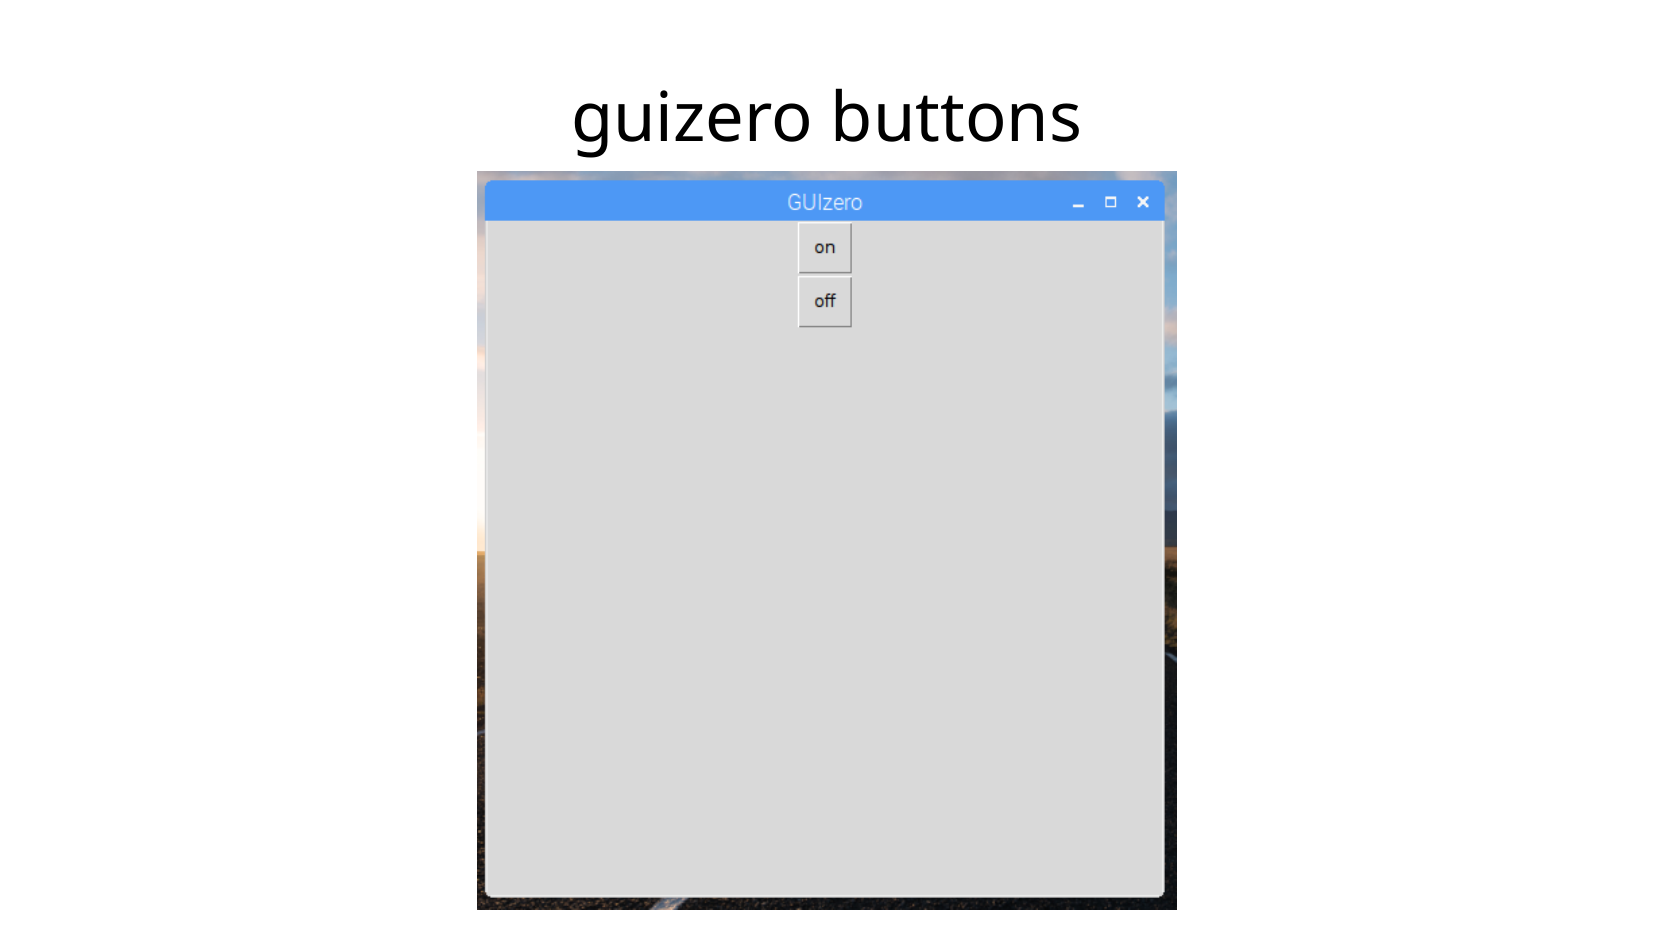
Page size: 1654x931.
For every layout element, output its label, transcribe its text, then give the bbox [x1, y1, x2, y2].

title guizero buttons [82, 37, 1571, 193]
picture [477, 171, 1177, 910]
